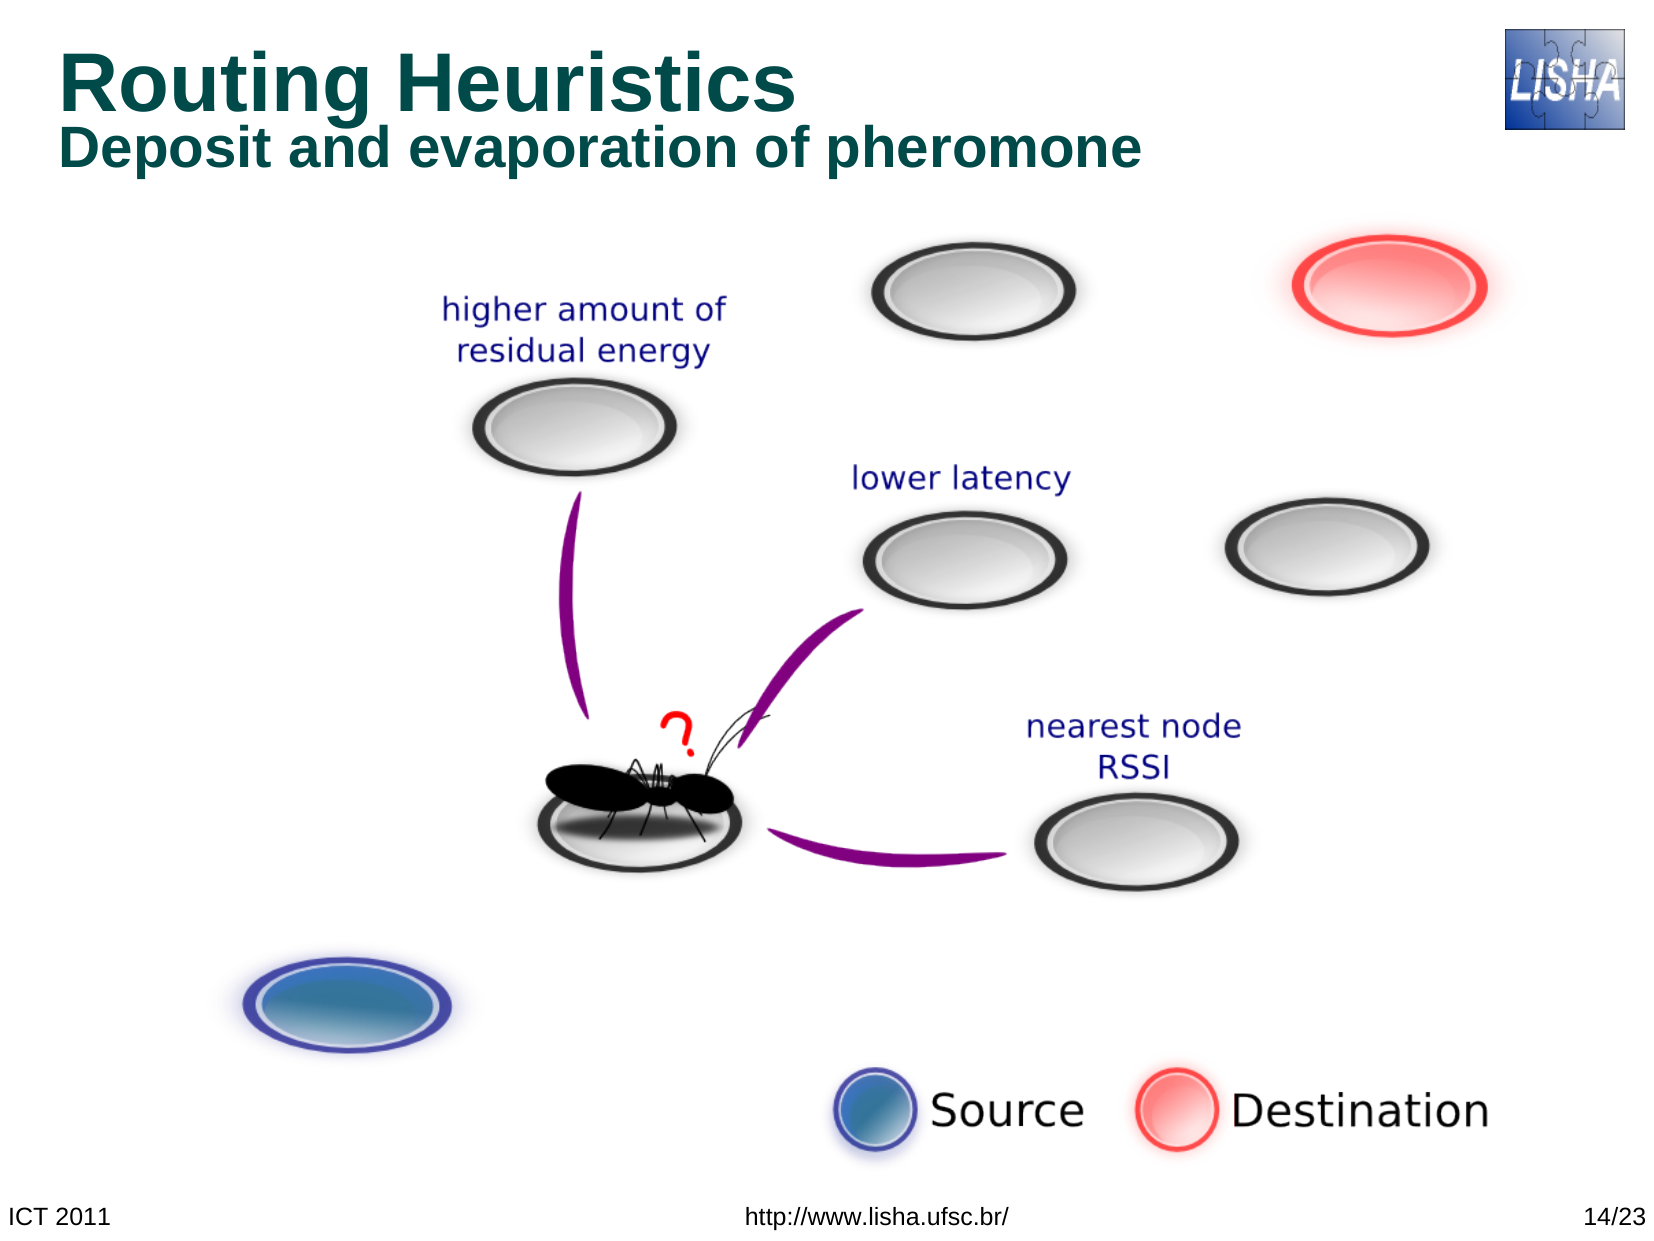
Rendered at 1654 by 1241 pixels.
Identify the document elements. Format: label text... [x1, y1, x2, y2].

picture [1595, 29, 1625, 130]
picture [105, 179, 1547, 1199]
title Routing Heuristics Deposit and evaporation of pheromone [58, 11, 1595, 219]
